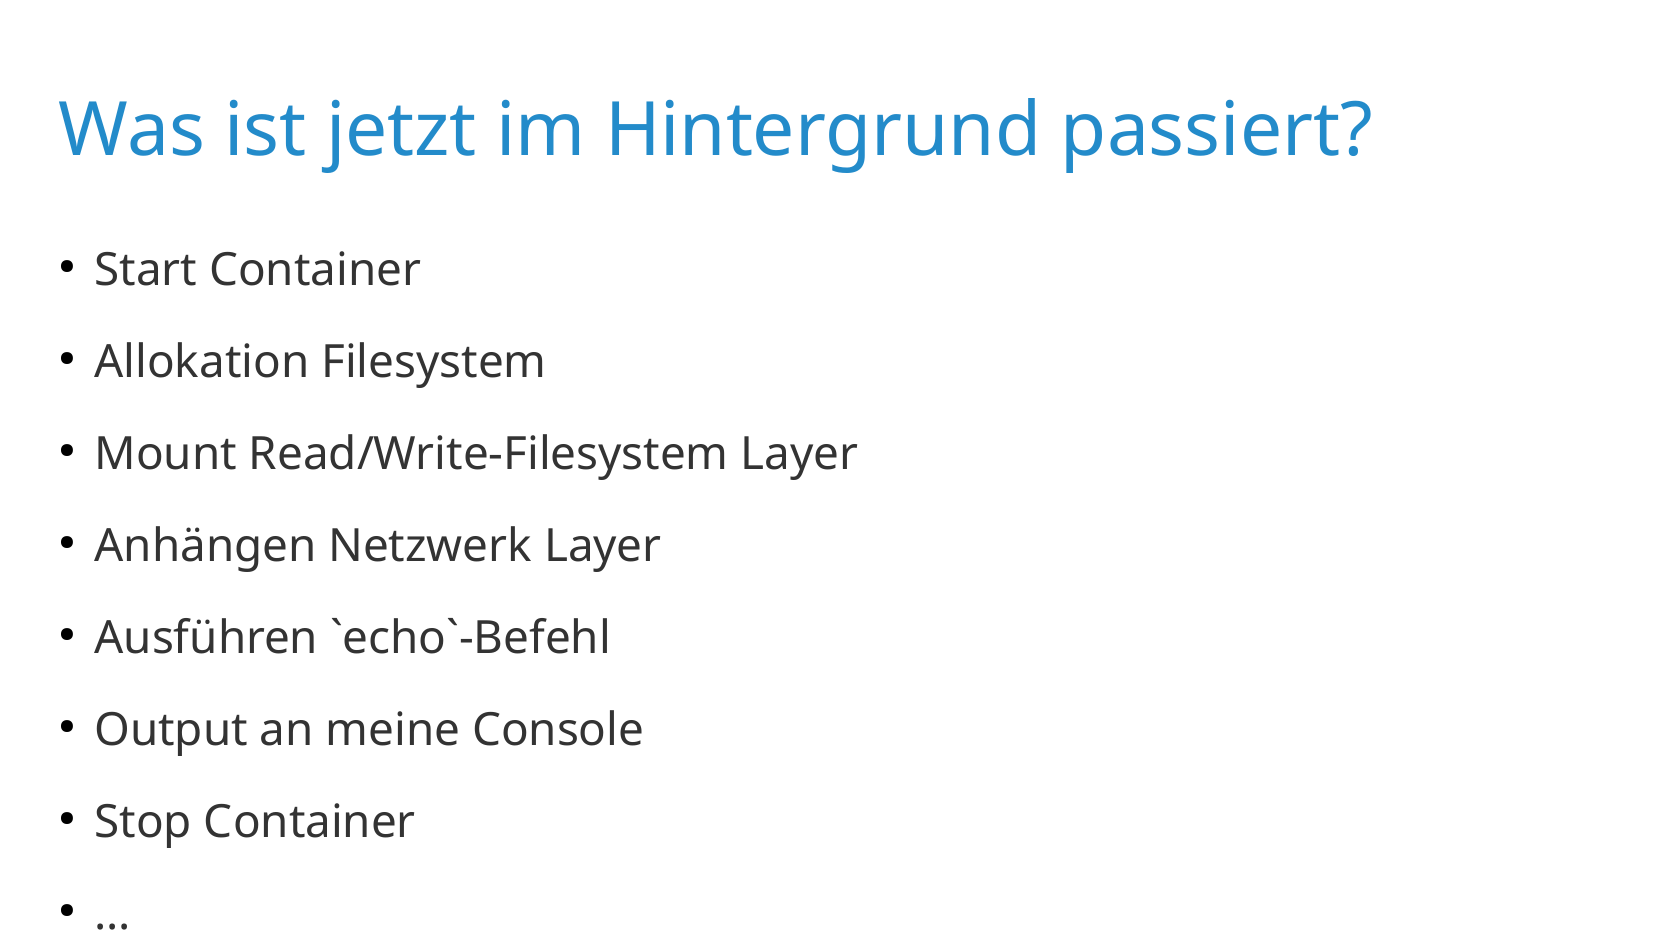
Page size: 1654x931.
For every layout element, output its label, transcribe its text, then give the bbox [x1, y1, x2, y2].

list Start Container Allokation Filesystem Mount Read/Write-Filesystem Layer Anhängen Netzwerk Layer Ausführen `echo`-Befehl Output an meine Console Stop Container ... [59, 236, 1595, 768]
title Was ist jetzt im Hintergrund passiert? [59, 59, 1595, 178]
